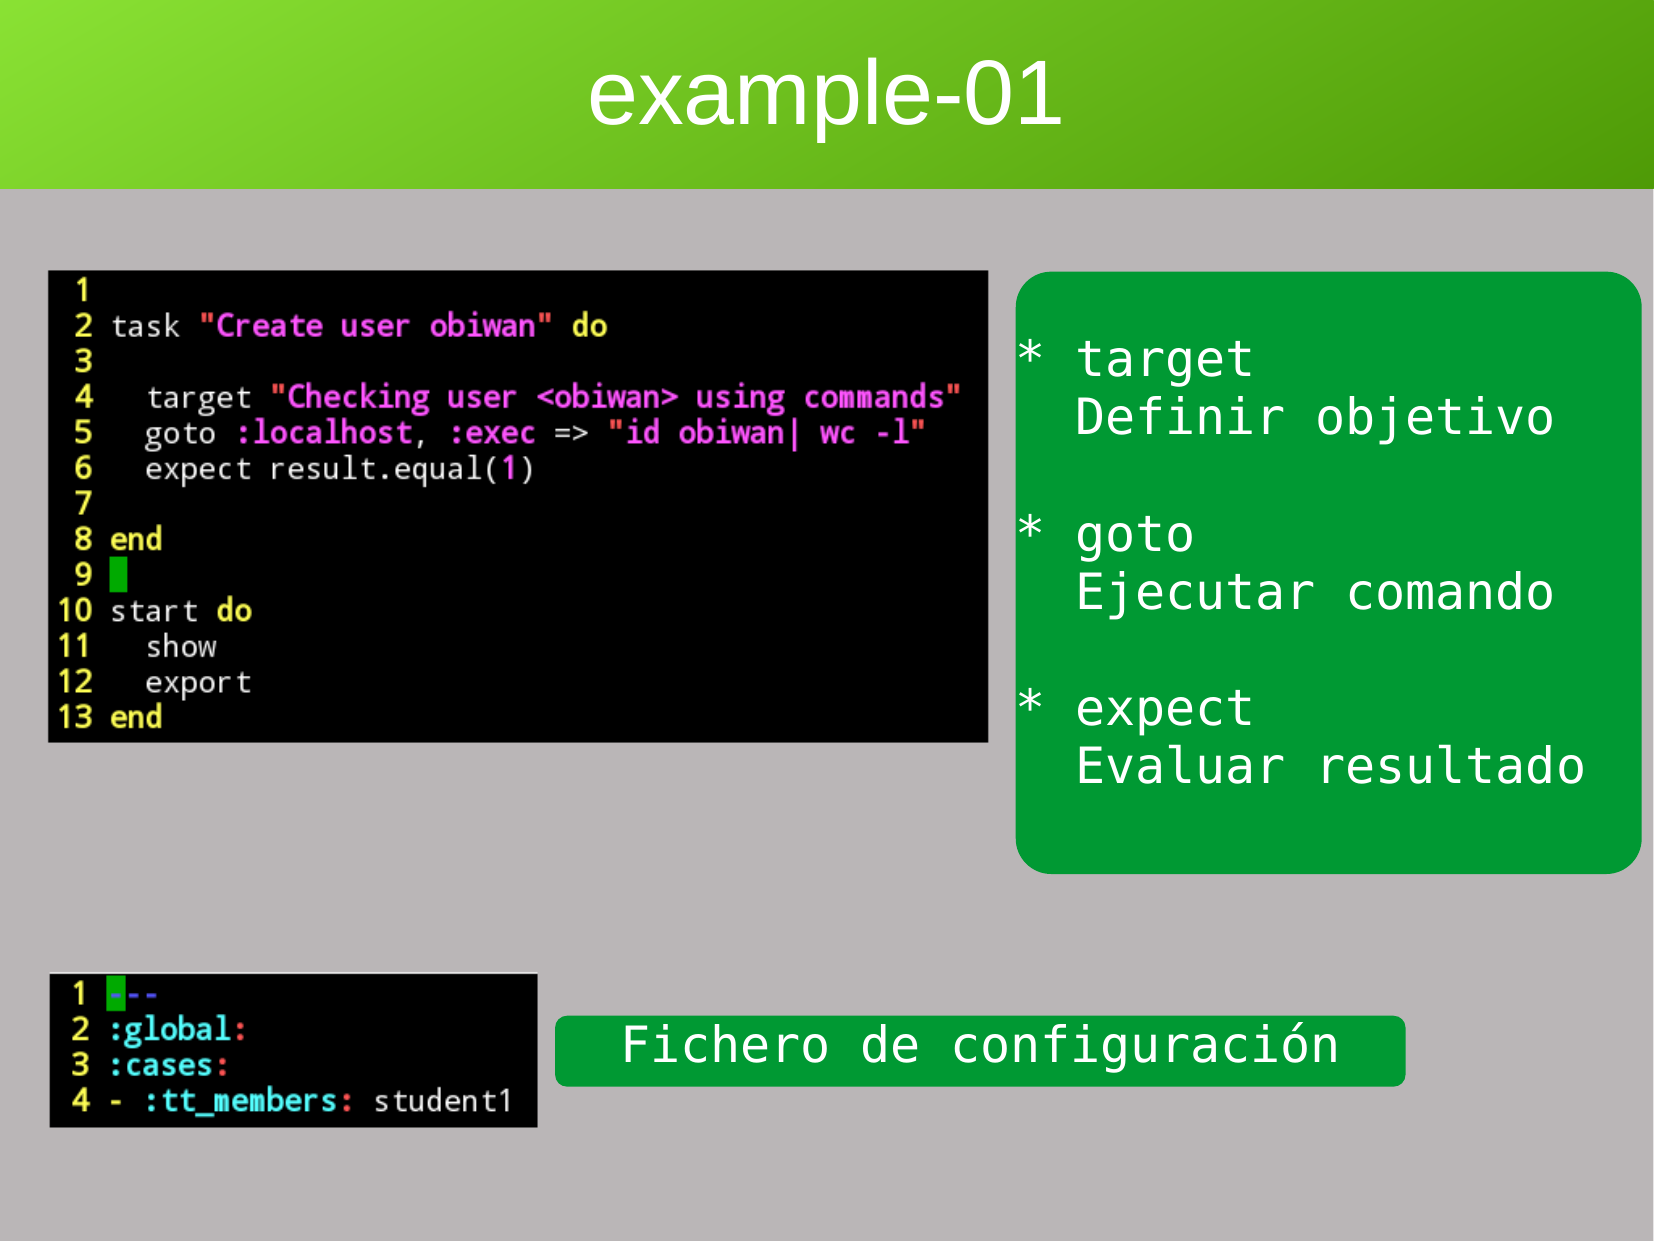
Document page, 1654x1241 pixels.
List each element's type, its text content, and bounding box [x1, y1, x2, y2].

title example-01 [0, 0, 1654, 189]
title Fichero de configuración [555, 1015, 1406, 1087]
picture [0, 189, 1654, 1241]
title * target Definir objetivo * goto Ejecutar comando * expect Evaluar resultado [1015, 271, 1642, 875]
